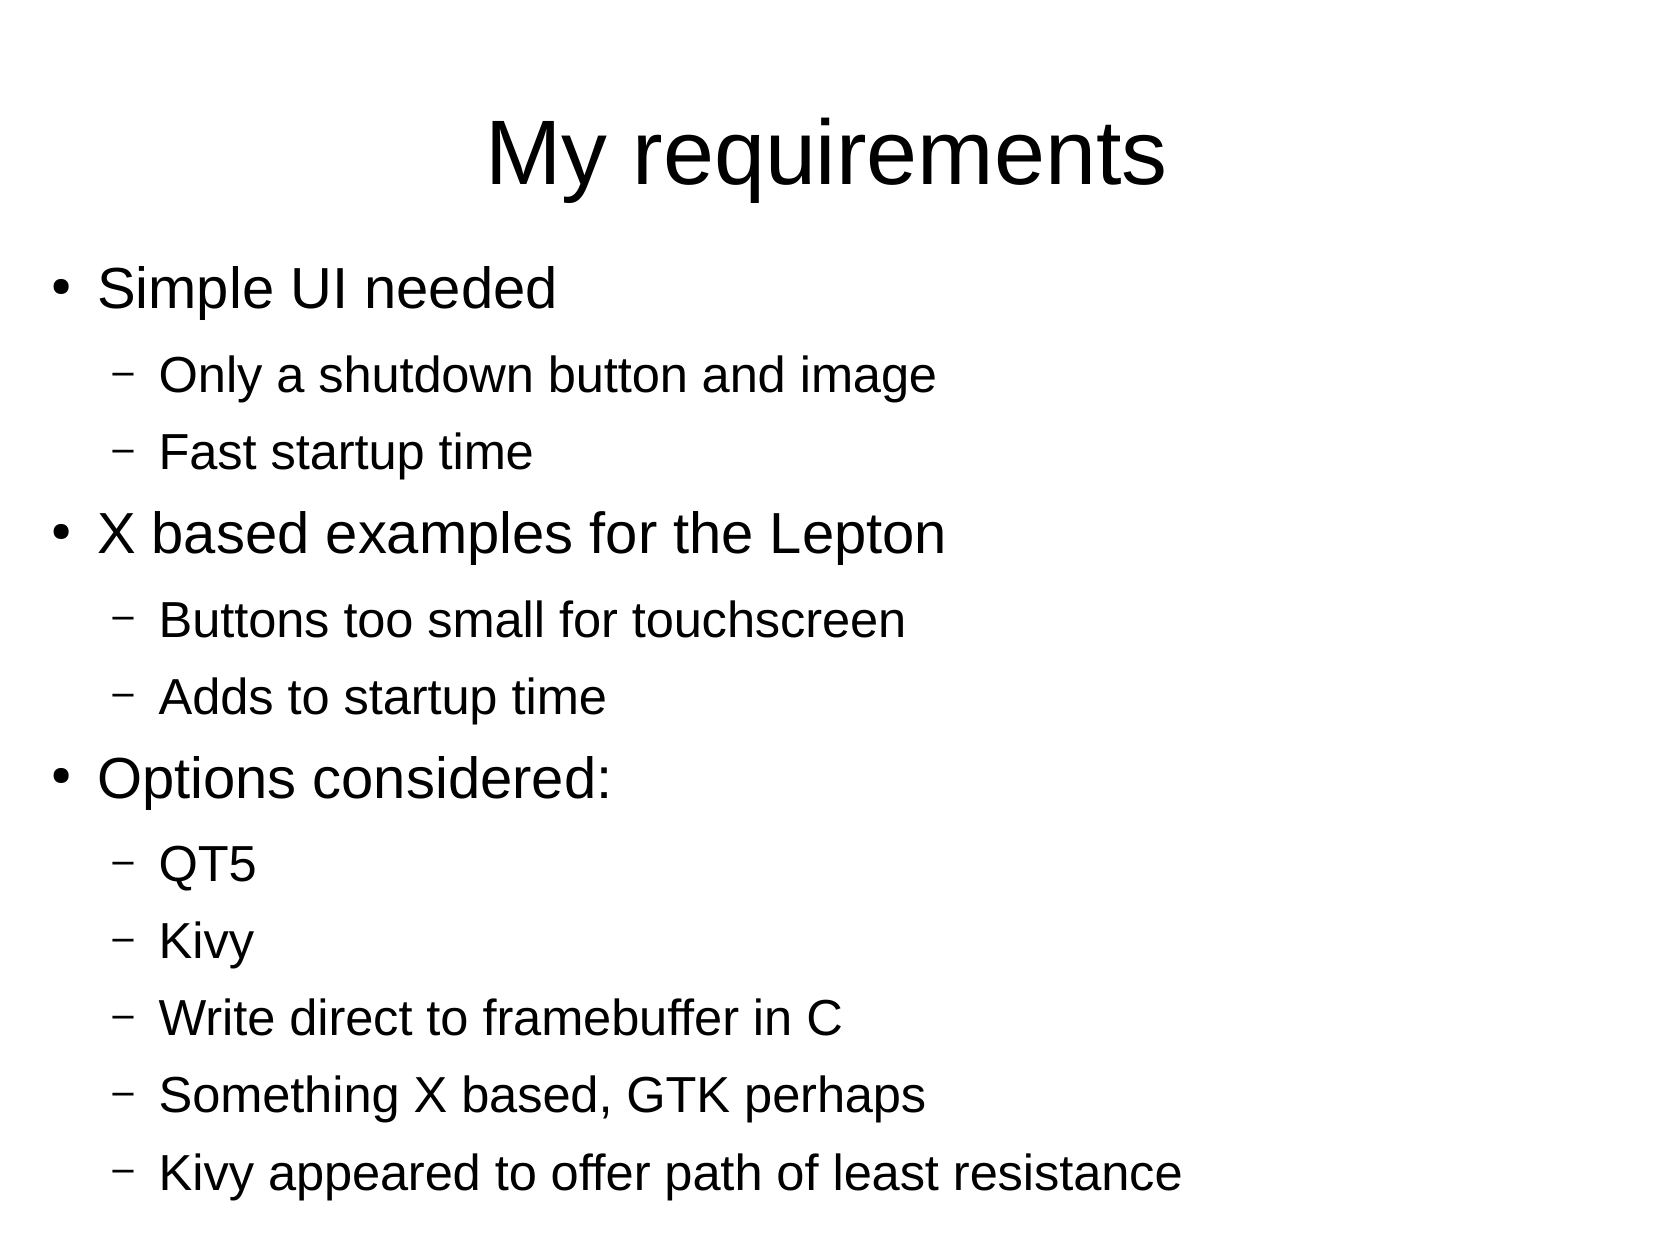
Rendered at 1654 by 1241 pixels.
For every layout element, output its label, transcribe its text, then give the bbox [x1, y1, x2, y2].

title My requirements [82, 49, 1571, 256]
list Simple UI needed Only a shutdown button and image Fast startup time X based examples for the Lepton Buttons too small for touchscreen Adds to startup time Options considered: QT5 Kivy Write direct to framebuffer in C Something X based, GTK perhaps Kivy appeared to offer path of least resistance [35, 256, 1619, 1205]
